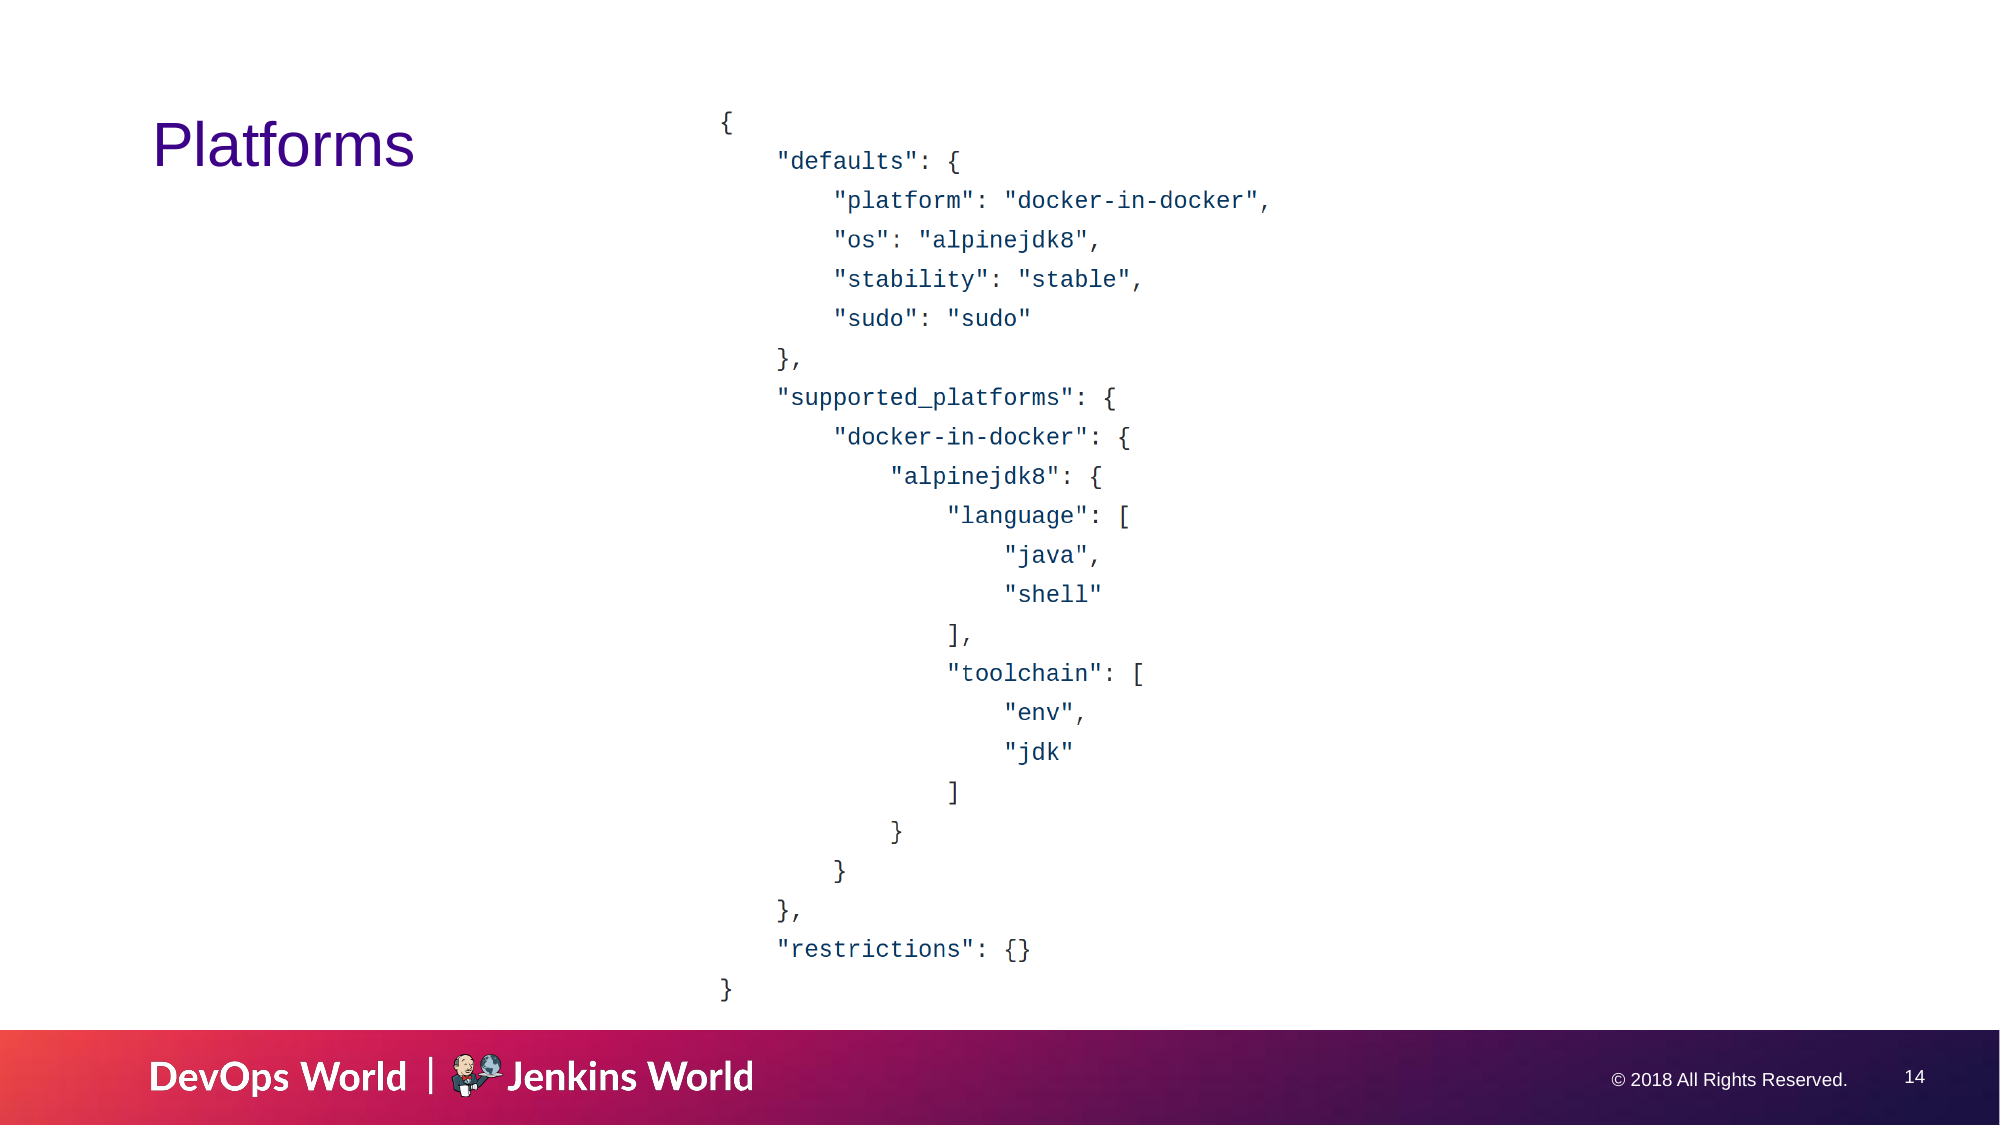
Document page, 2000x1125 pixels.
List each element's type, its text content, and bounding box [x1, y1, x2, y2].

picture [714, 104, 1285, 1006]
picture [0, 1030, 2000, 1125]
title Platforms [152, 60, 1848, 181]
